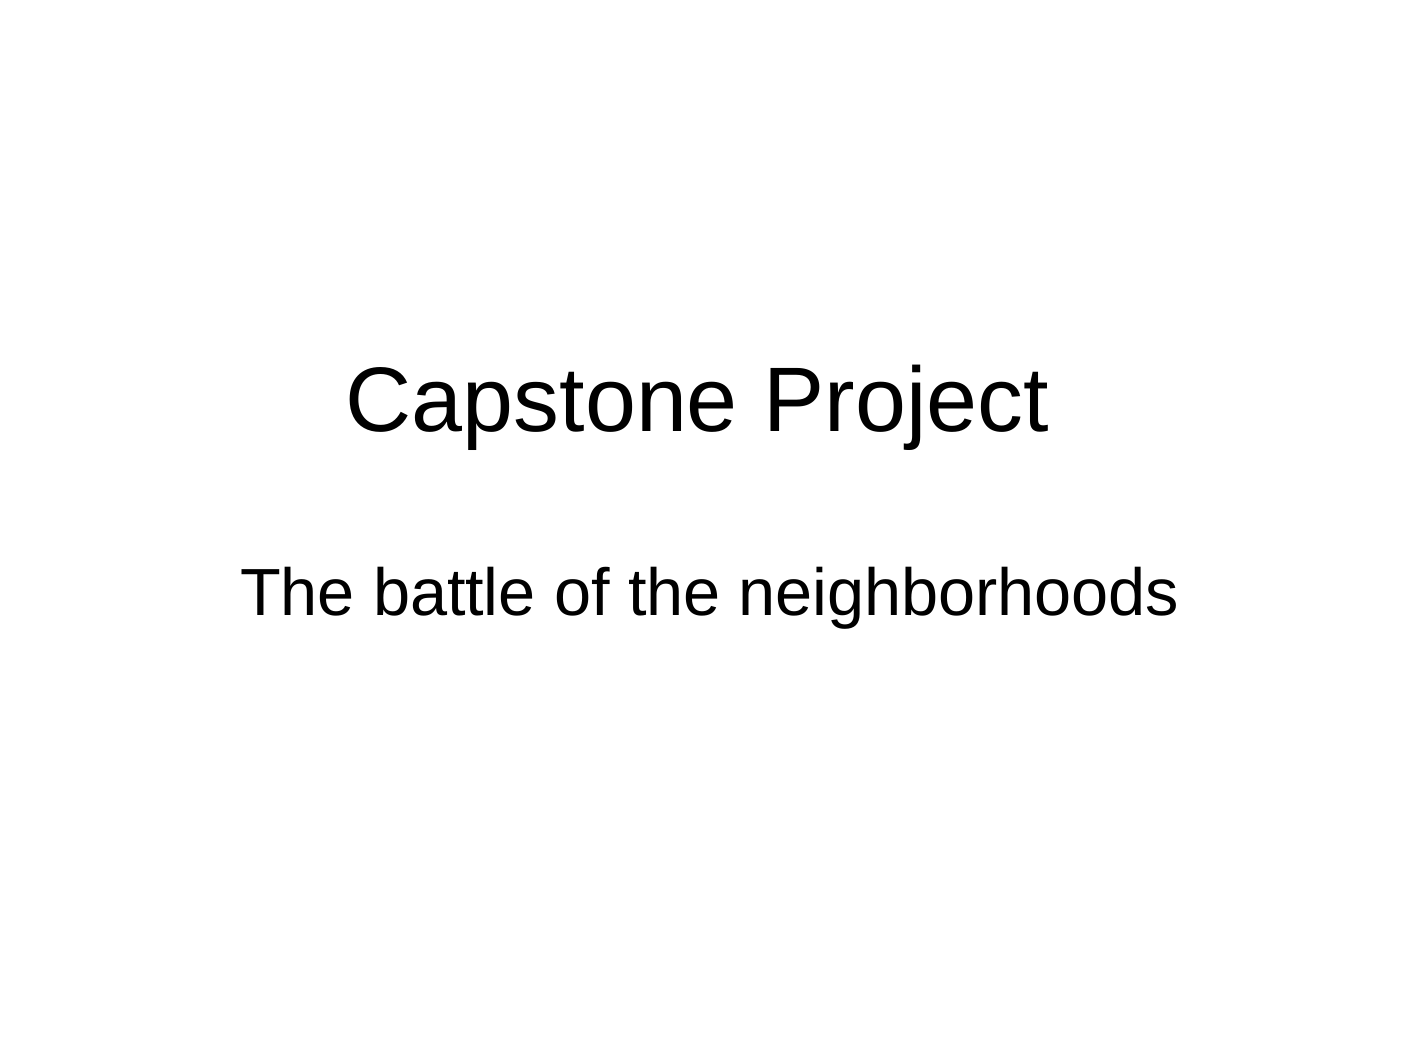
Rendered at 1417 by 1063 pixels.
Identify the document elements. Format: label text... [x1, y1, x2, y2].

title Capstone Project [60, 315, 1336, 484]
list The battle of the neighborhoods [240, 555, 1346, 925]
